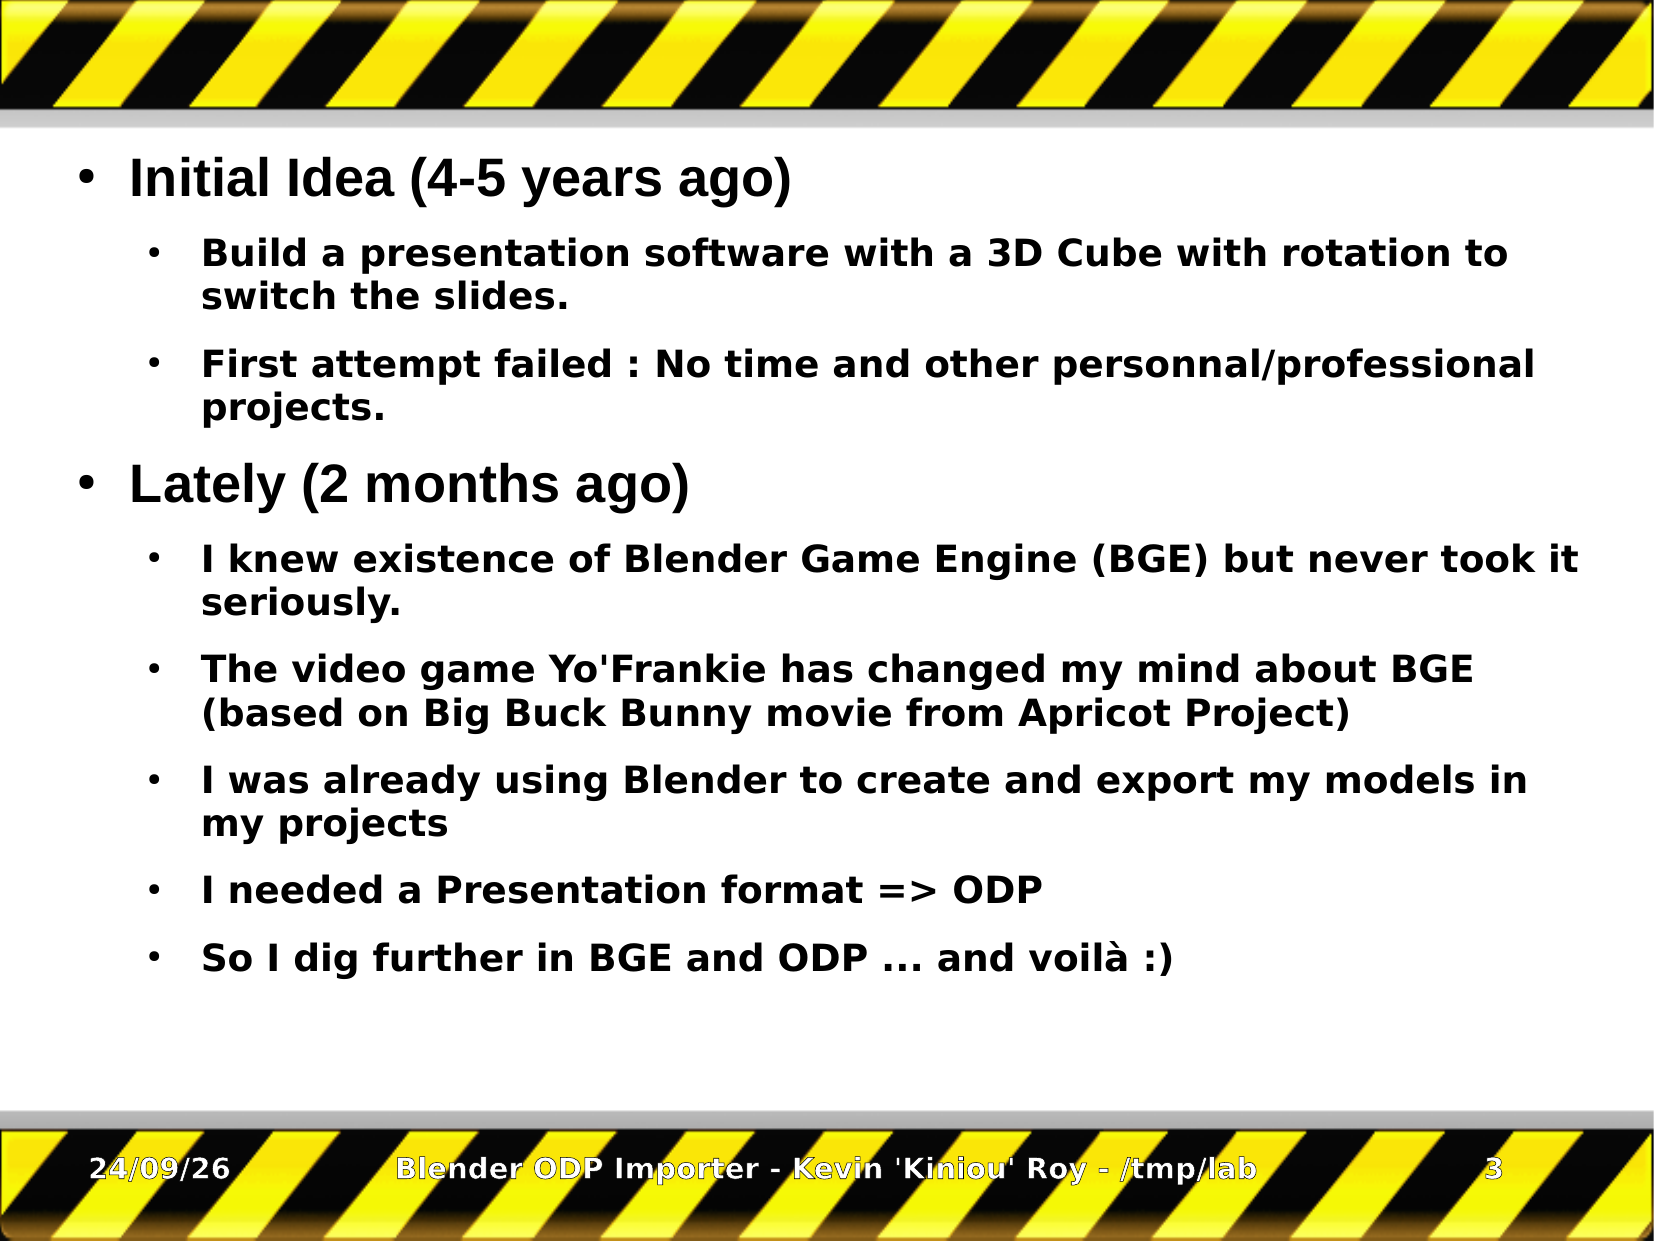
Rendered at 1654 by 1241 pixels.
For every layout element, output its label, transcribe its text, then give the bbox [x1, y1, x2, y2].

list Initial Idea (4-5 years ago) Build a presentation software with a 3D Cube with rotation to switch the slides. First attempt failed : No time and other personnal/professional projects. Lately (2 months ago) I knew existence of Blender Game Engine (BGE) but never took it seriously. The video game Yo'Frankie has changed my mind about BGE (based on Big Buck Bunny movie from Apricot Project) I was already using Blender to create and export my models in my projects I needed a Presentation format => ODP So I dig further in BGE and ODP ... and voilà :) [59, 147, 1595, 1121]
title Mini chronology of the project [73, 14, 1580, 102]
picture [0, 0, 1654, 1241]
